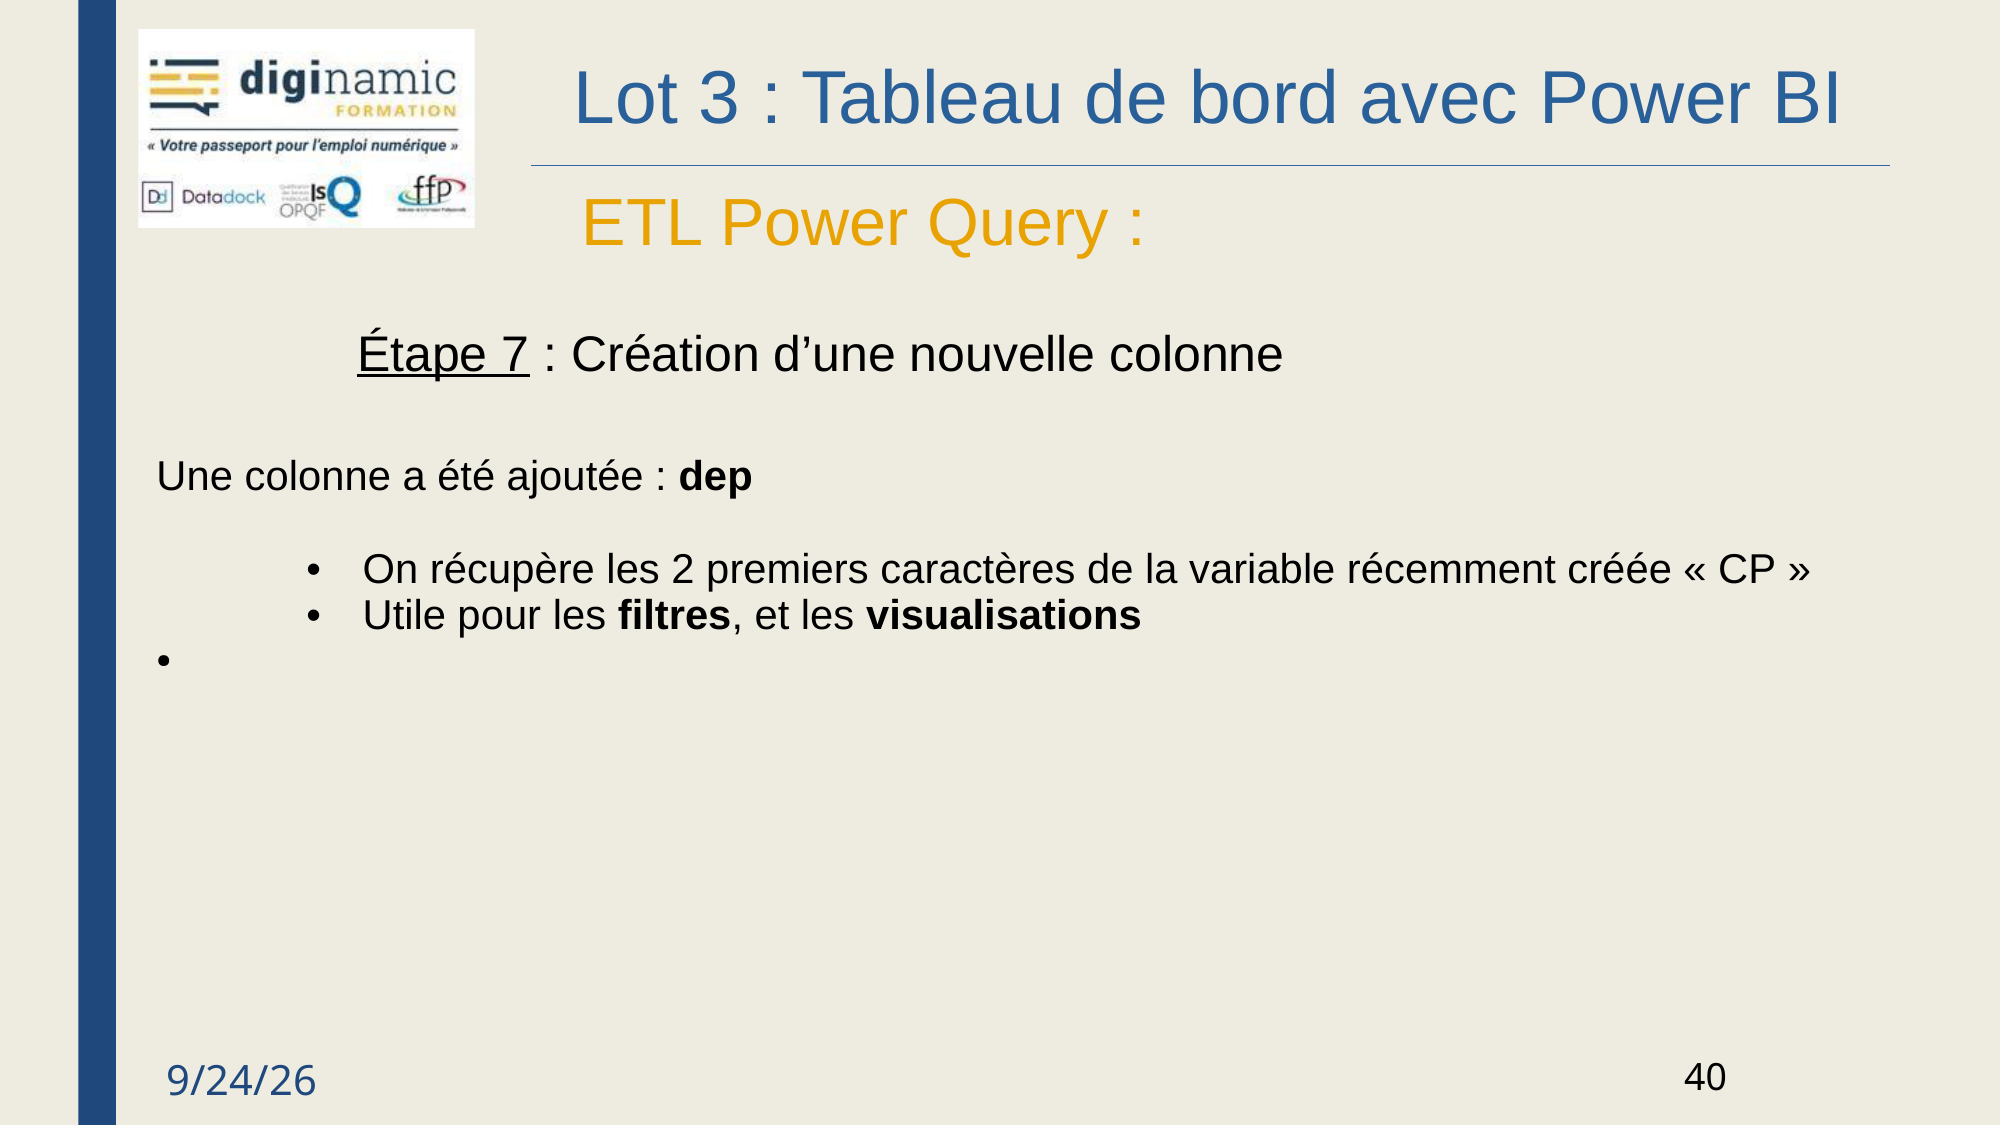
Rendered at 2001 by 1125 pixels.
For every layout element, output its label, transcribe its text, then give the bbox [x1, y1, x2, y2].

text_box Une colonne a été ajoutée : dep On récupère les 2 premiers caractères de la variable récemment créée « CP » Utile pour les filtres, et les visualisations [141, 445, 1973, 693]
title Lot 3 : Tableau de bord avec Power BI [516, 51, 1902, 299]
text_box ETL Power Query : [566, 177, 1300, 296]
text_box [1669, 1043, 1931, 1110]
text_box Étape 7 : Création d’une nouvelle colonne [342, 318, 1760, 445]
text_box 2/7/2024 [151, 1043, 389, 1110]
